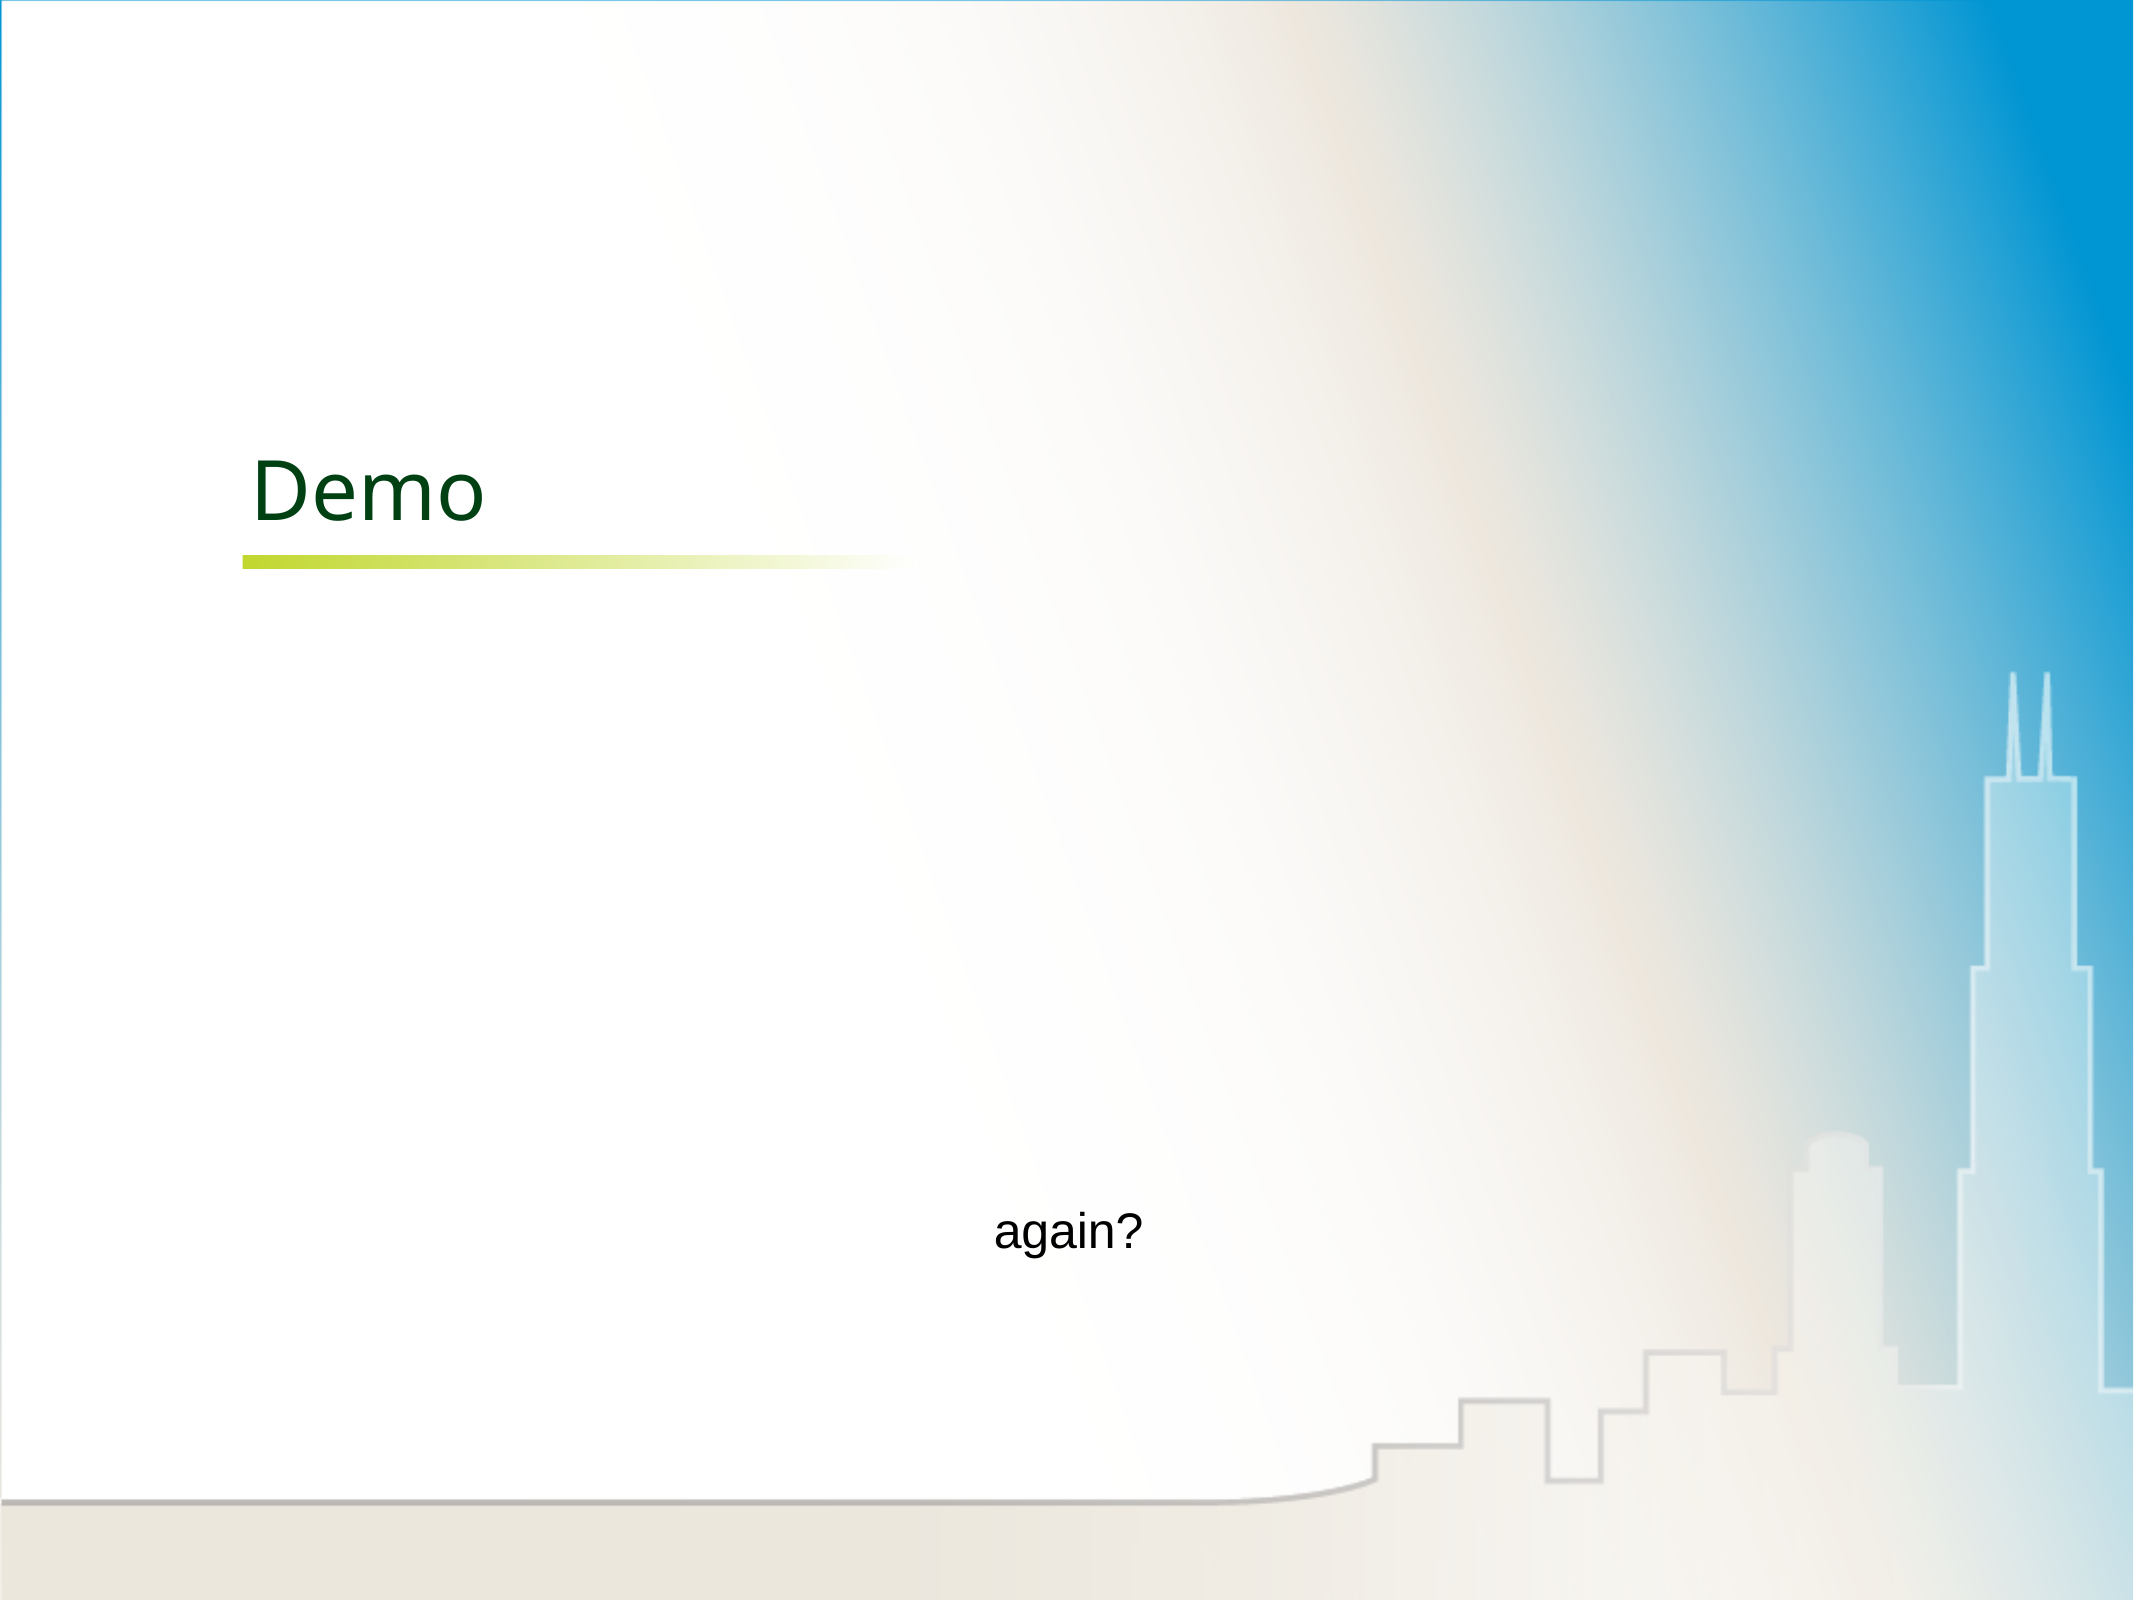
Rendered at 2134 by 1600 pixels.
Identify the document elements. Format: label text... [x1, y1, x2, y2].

picture [0, 0, 2134, 1600]
text_box Demo [62, 411, 676, 563]
text_box [242, 555, 918, 569]
subtitle again? [62, 1050, 2075, 1414]
